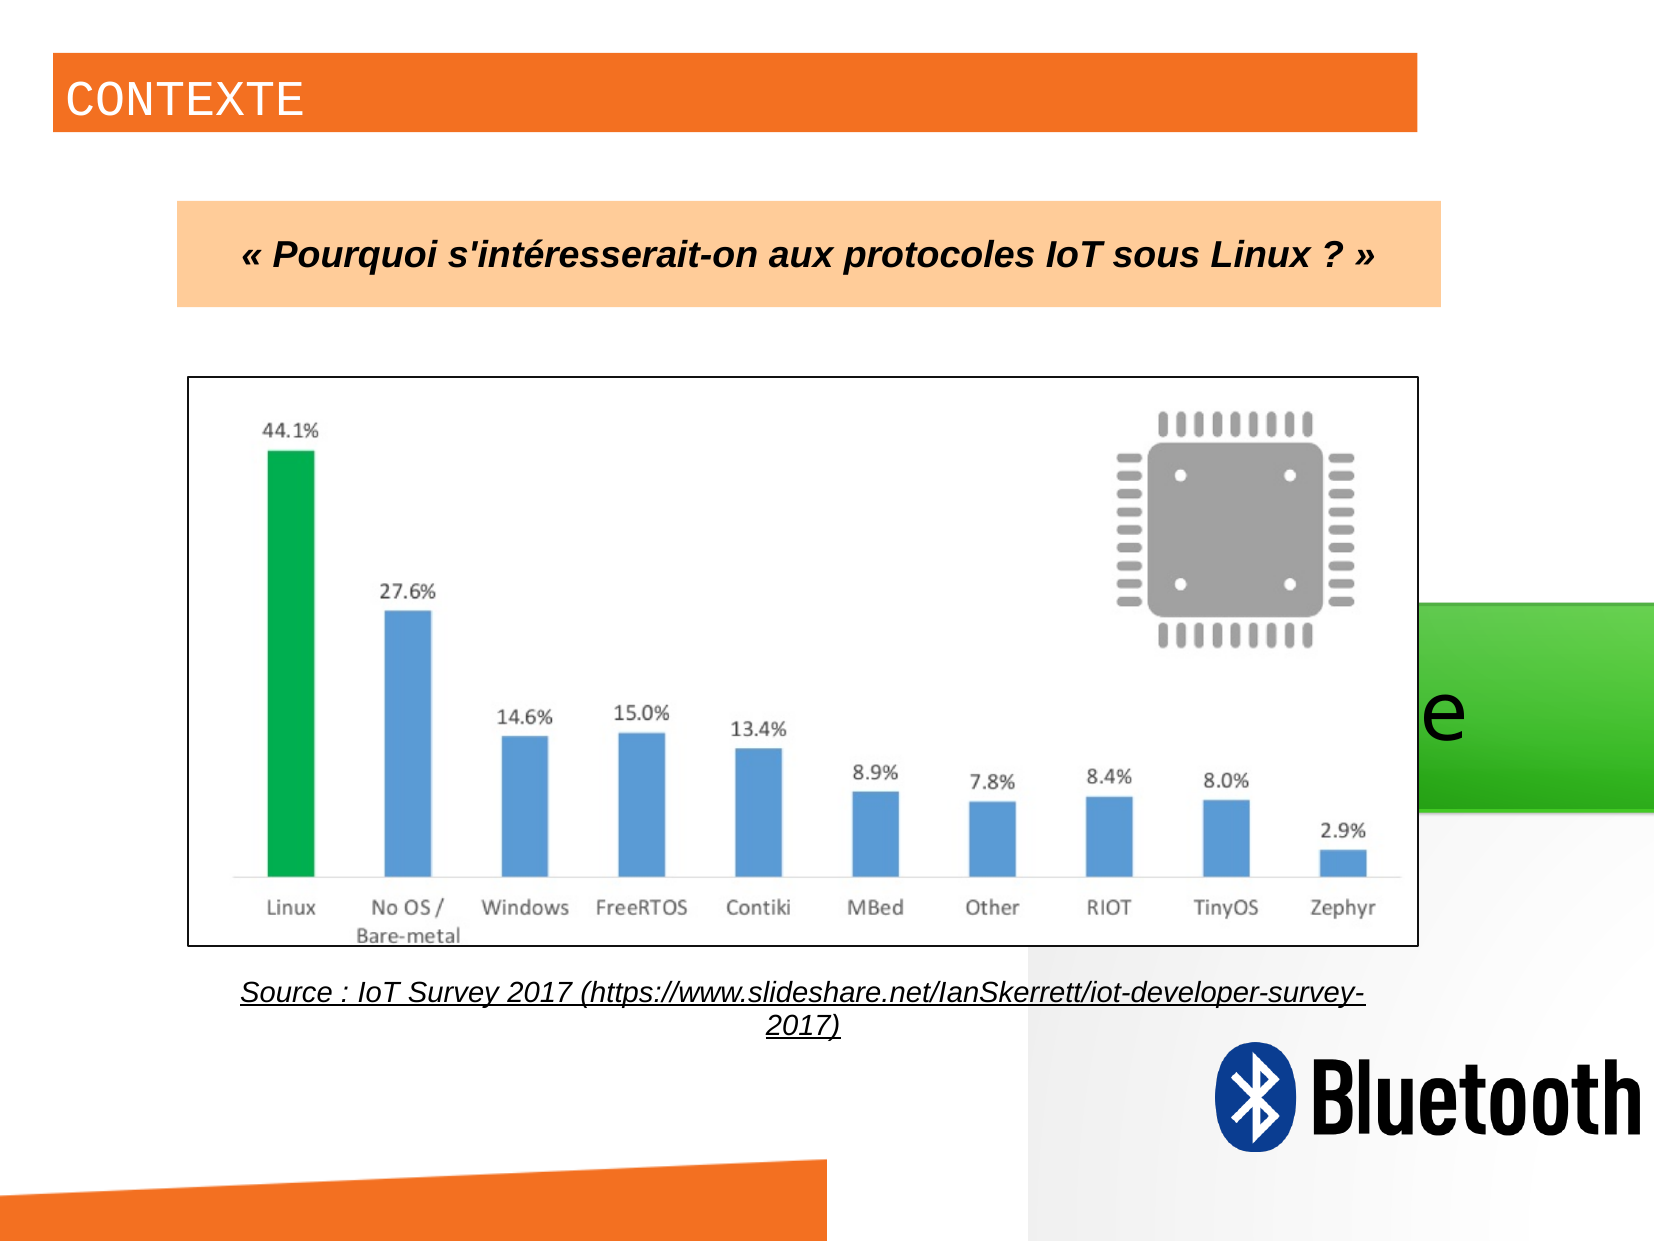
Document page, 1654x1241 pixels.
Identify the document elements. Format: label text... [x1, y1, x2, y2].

title Contexte [53, 52, 1418, 133]
text_box Source : IoT Survey 2017 (https://www.slideshare.net/IanSkerrett/iot-developer-survey-2017) [188, 968, 1418, 1049]
picture [188, 377, 1418, 945]
picture [0, 0, 1654, 1241]
text_box « Pourquoi s'intéresserait-on aux protocoles IoT sous Linux ? » [177, 200, 1441, 308]
chart [826, 583, 1654, 1241]
